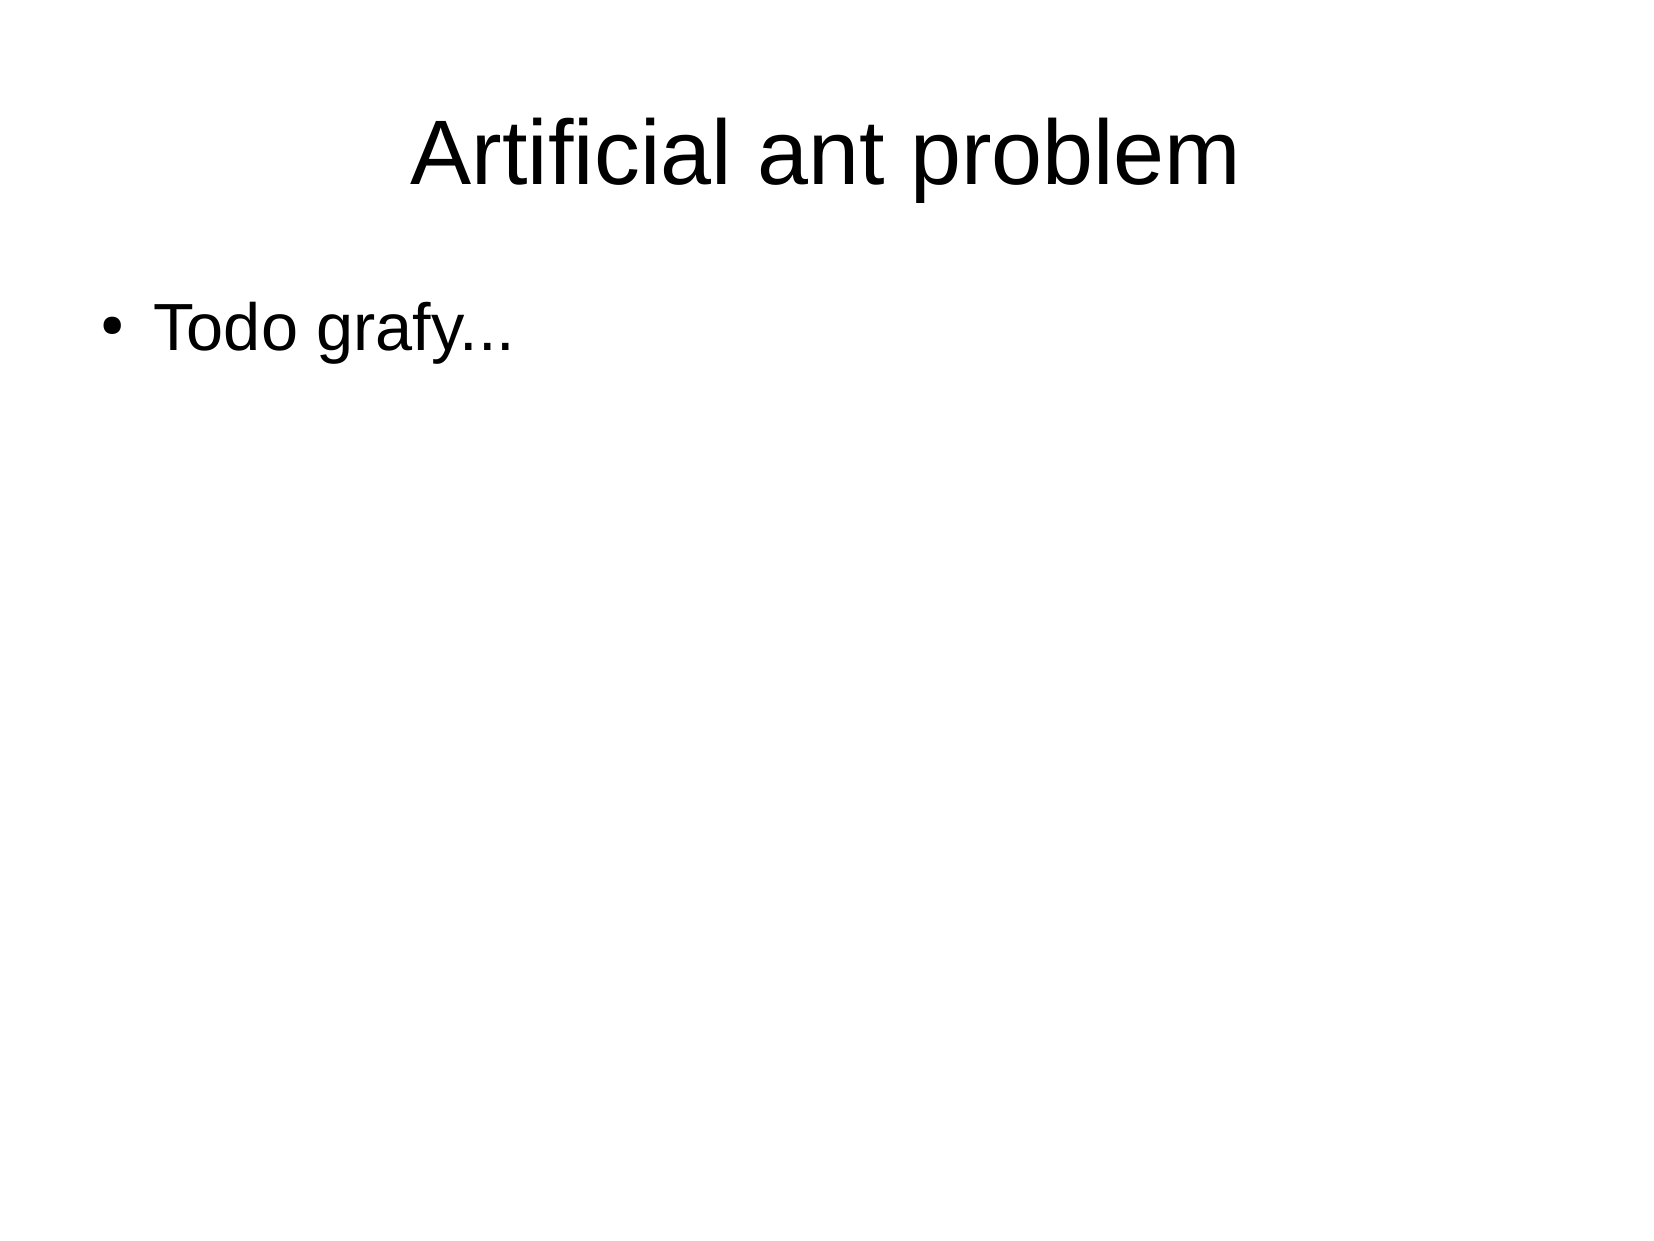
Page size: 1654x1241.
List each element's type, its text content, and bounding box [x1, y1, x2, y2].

title Artificial ant problem [82, 49, 1571, 257]
list Todo grafy... [82, 290, 1538, 1010]
